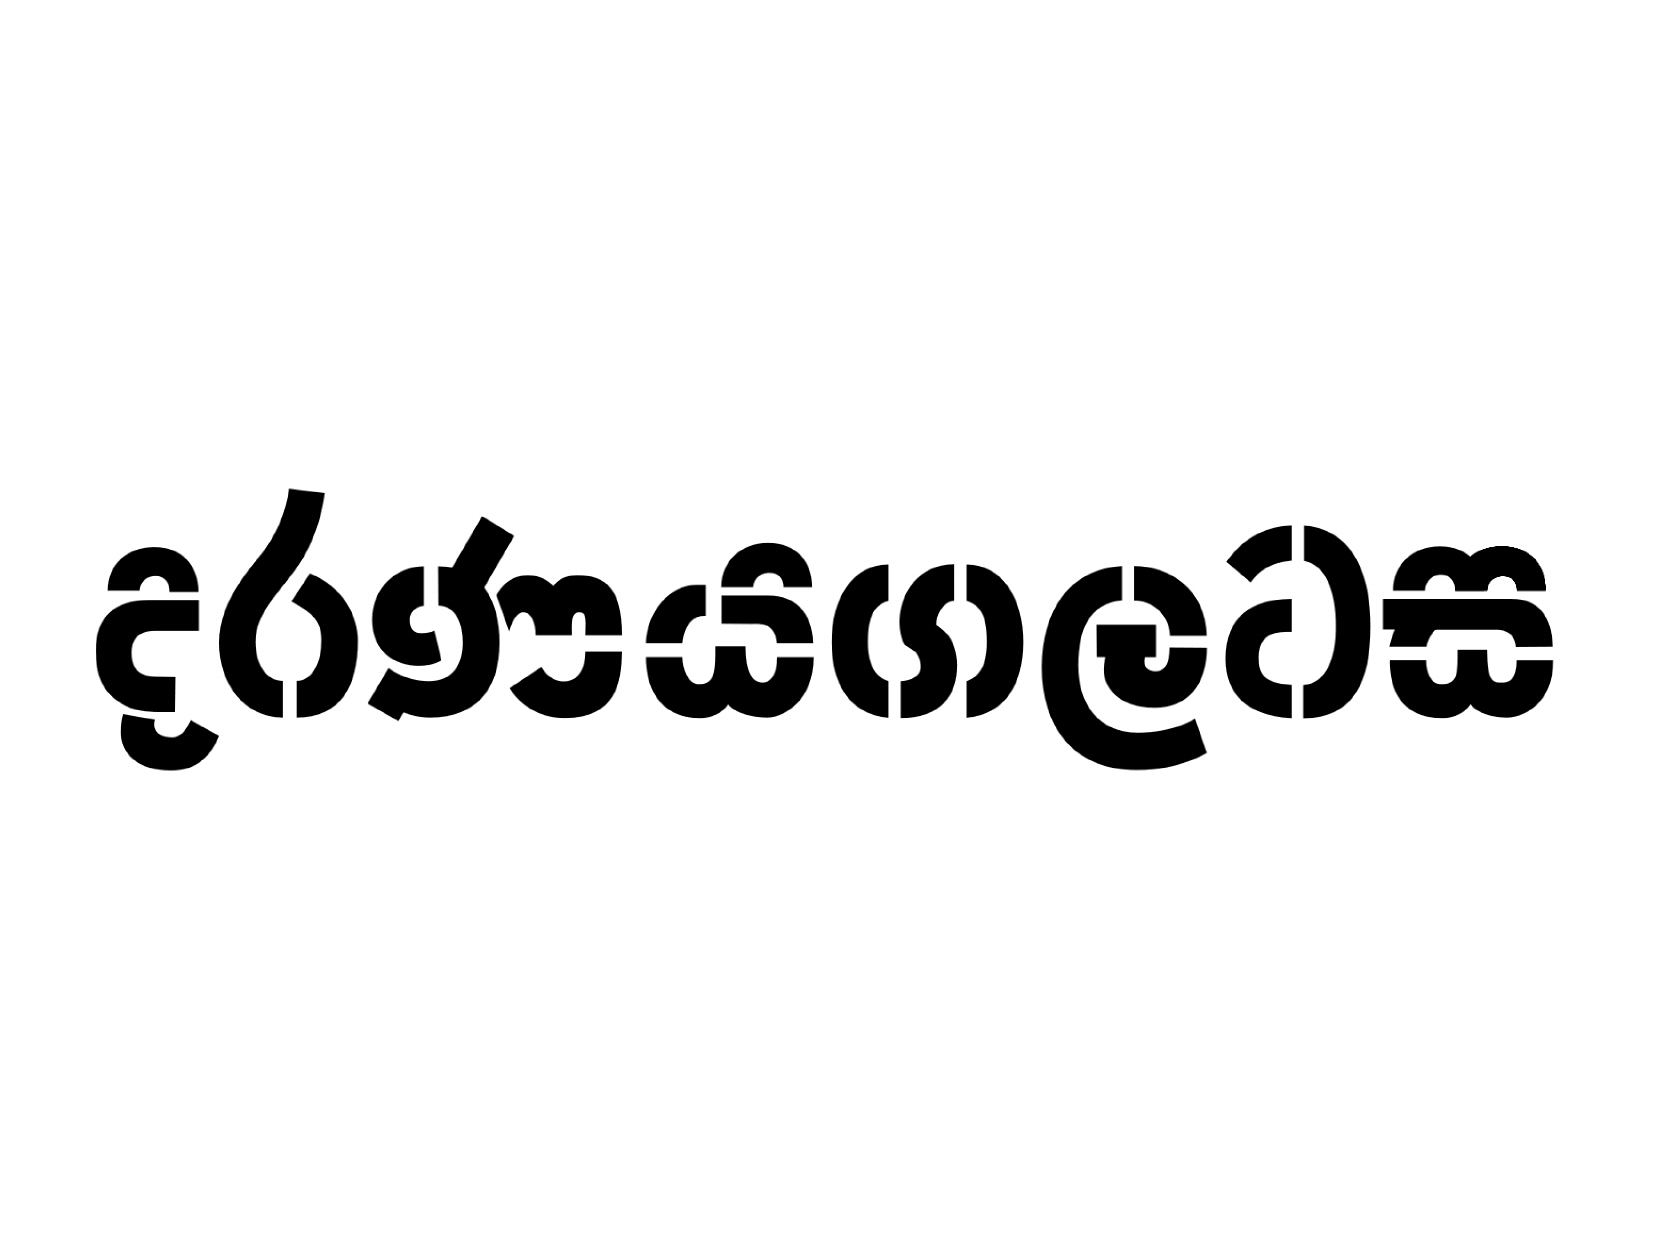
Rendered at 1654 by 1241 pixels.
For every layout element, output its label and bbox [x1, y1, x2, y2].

picture [88, 425, 1577, 827]
